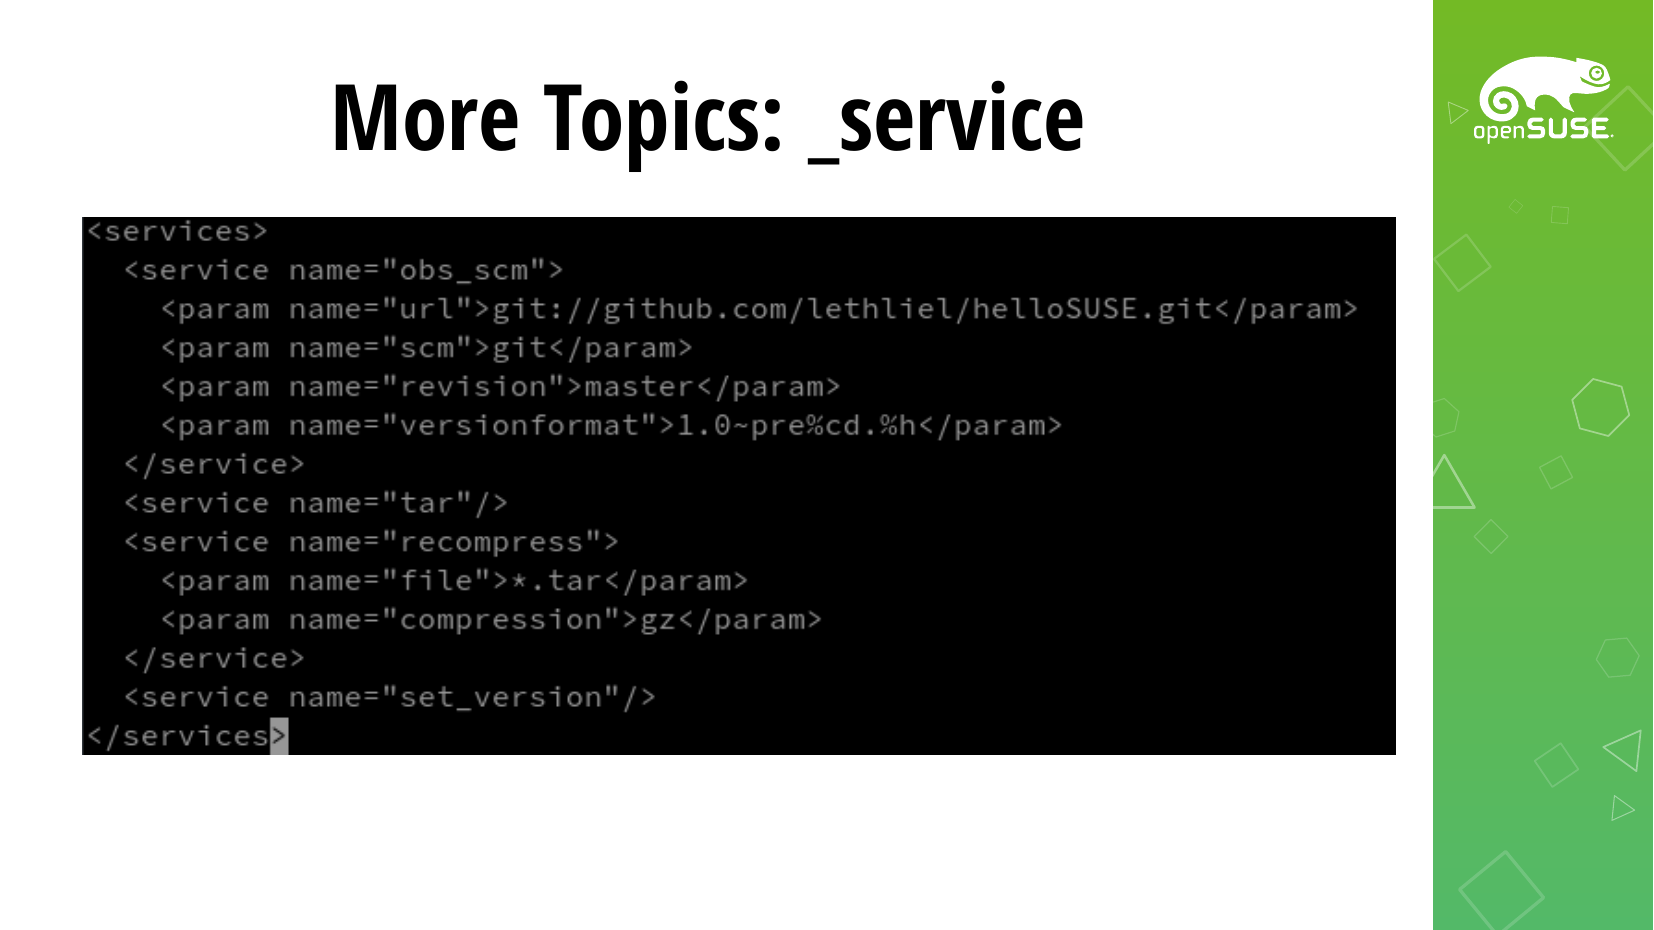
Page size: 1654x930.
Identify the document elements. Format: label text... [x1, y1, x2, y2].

title More Topics: _service [82, 37, 1336, 193]
picture [82, 217, 1396, 755]
